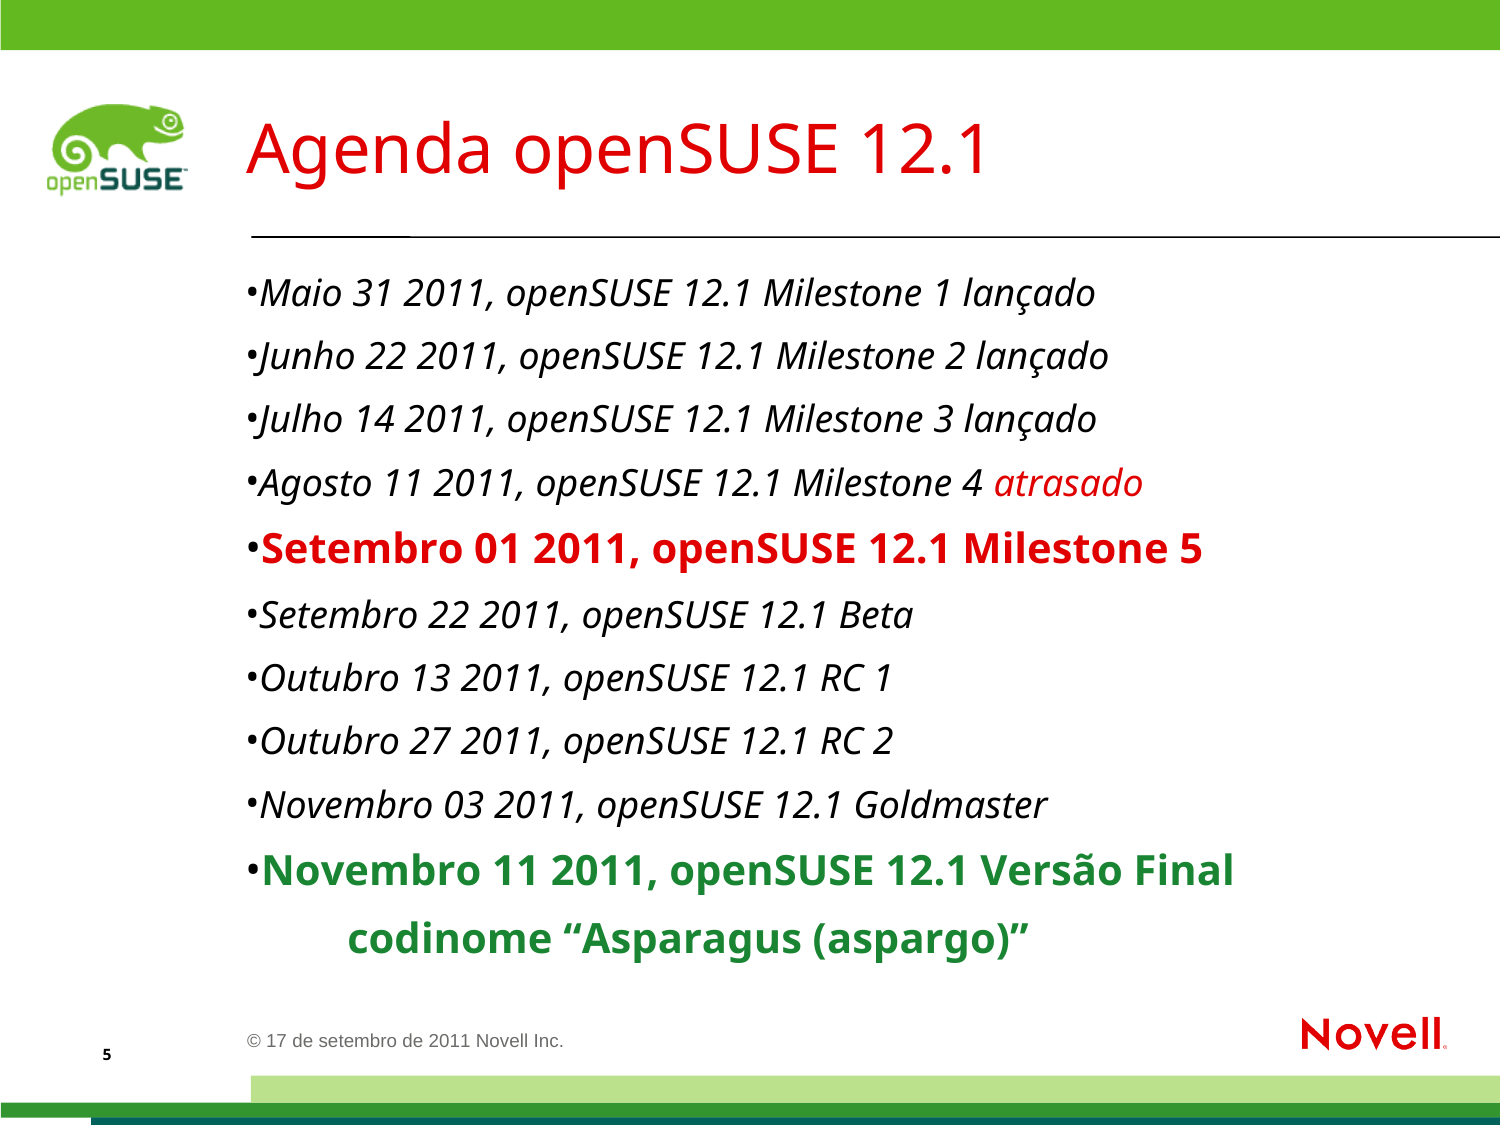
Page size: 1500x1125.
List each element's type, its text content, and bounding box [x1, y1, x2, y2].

title Agenda openSUSE 12.1 [246, 68, 1409, 231]
picture [1295, 1011, 1453, 1056]
list Maio 31 2011, openSUSE 12.1 Milestone 1 lançado Junho 22 2011, openSUSE 12.1 Milestone 2 lançado Julho 14 2011, openSUSE 12.1 Milestone 3 lançado Agosto 11 2011, openSUSE 12.1 Milestone 4 atrasado Setembro 01 2011, openSUSE 12.1 Milestone 5 Setembro 22 2011, openSUSE 12.1 Beta Outubro 13 2011, openSUSE 12.1 RC 1 Outubro 27 2011, openSUSE 12.1 RC 2 Novembro 03 2011, openSUSE 12.1 Goldmaster Novembro 11 2011, openSUSE 12.1 Versão Final codinome “Asparagus (aspargo)” [245, 267, 1458, 1010]
picture [47, 104, 188, 197]
